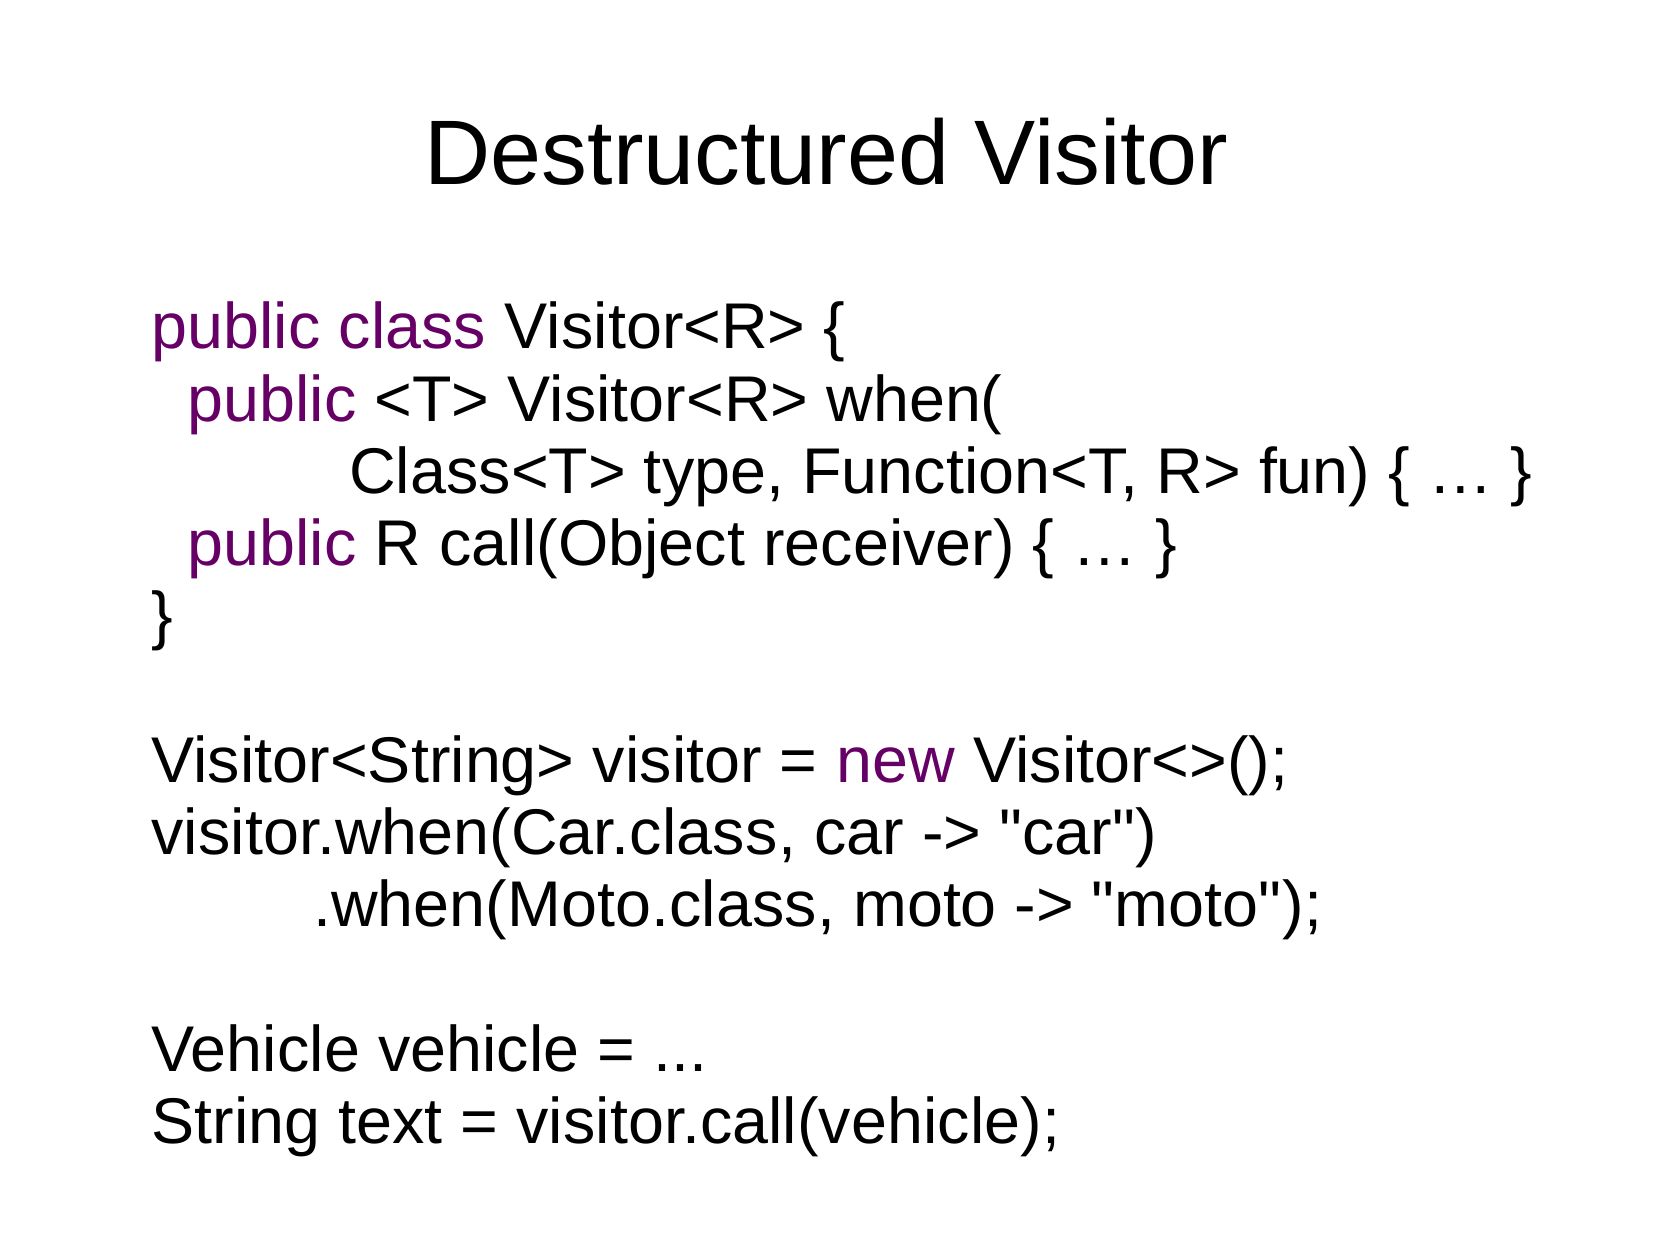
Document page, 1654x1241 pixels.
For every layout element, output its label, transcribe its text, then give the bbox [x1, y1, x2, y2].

title Destructured Visitor [82, 49, 1571, 257]
list public class Visitor<R> { public <T> Visitor<R> when( Class<T> type, Function<T, R> fun) { … } public R call(Object receiver) { … } } Visitor<String> visitor = new Visitor<>(); visitor.when(Car.class, car -> "car") .when(Moto.class, moto -> "moto"); Vehicle vehicle = ... String text = visitor.call(vehicle); [82, 290, 1571, 1171]
